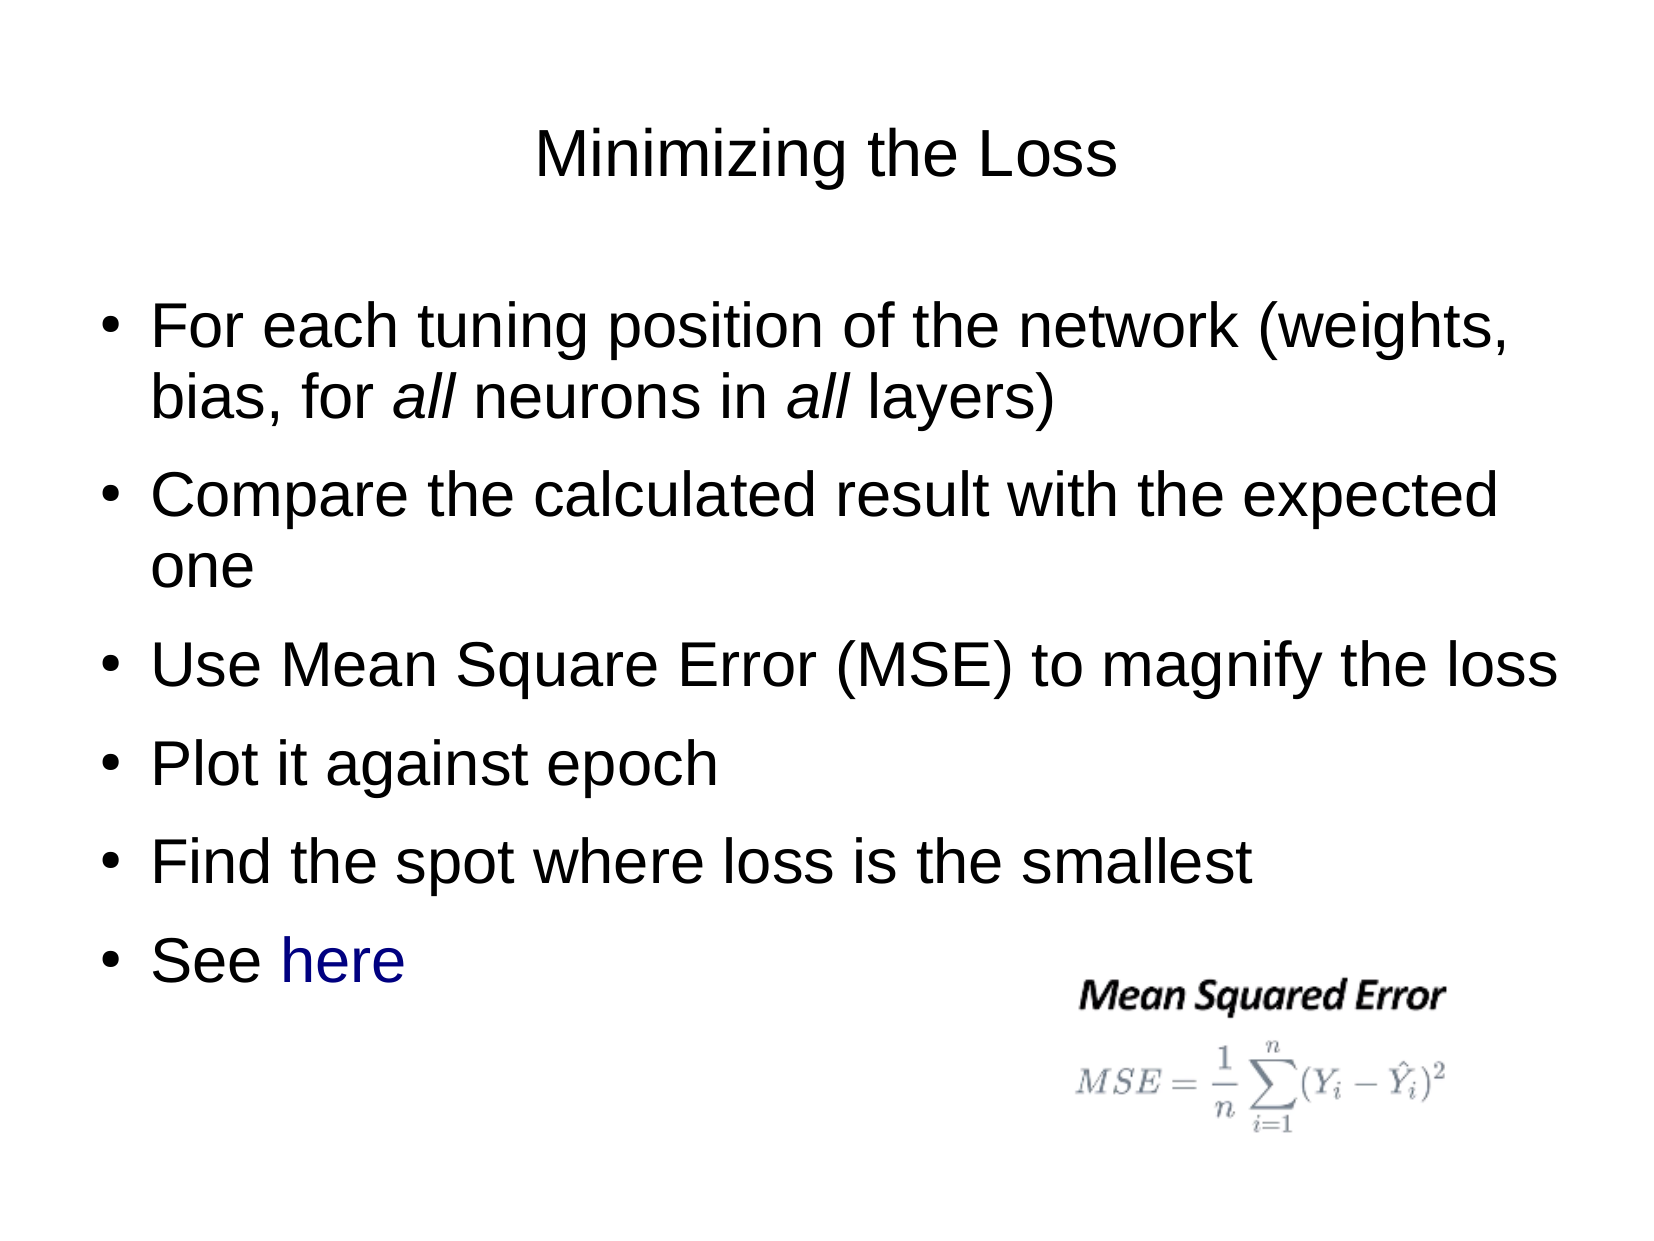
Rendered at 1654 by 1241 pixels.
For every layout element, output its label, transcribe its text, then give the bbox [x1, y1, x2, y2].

picture [1060, 954, 1471, 1150]
list For each tuning position of the network (weights, bias, for all neurons in all layers) Compare the calculated result with the expected one Use Mean Square Error (MSE) to magnify the loss Plot it against epoch Find the spot where loss is the smallest See here [82, 290, 1571, 1010]
title Minimizing the Loss [82, 49, 1571, 257]
